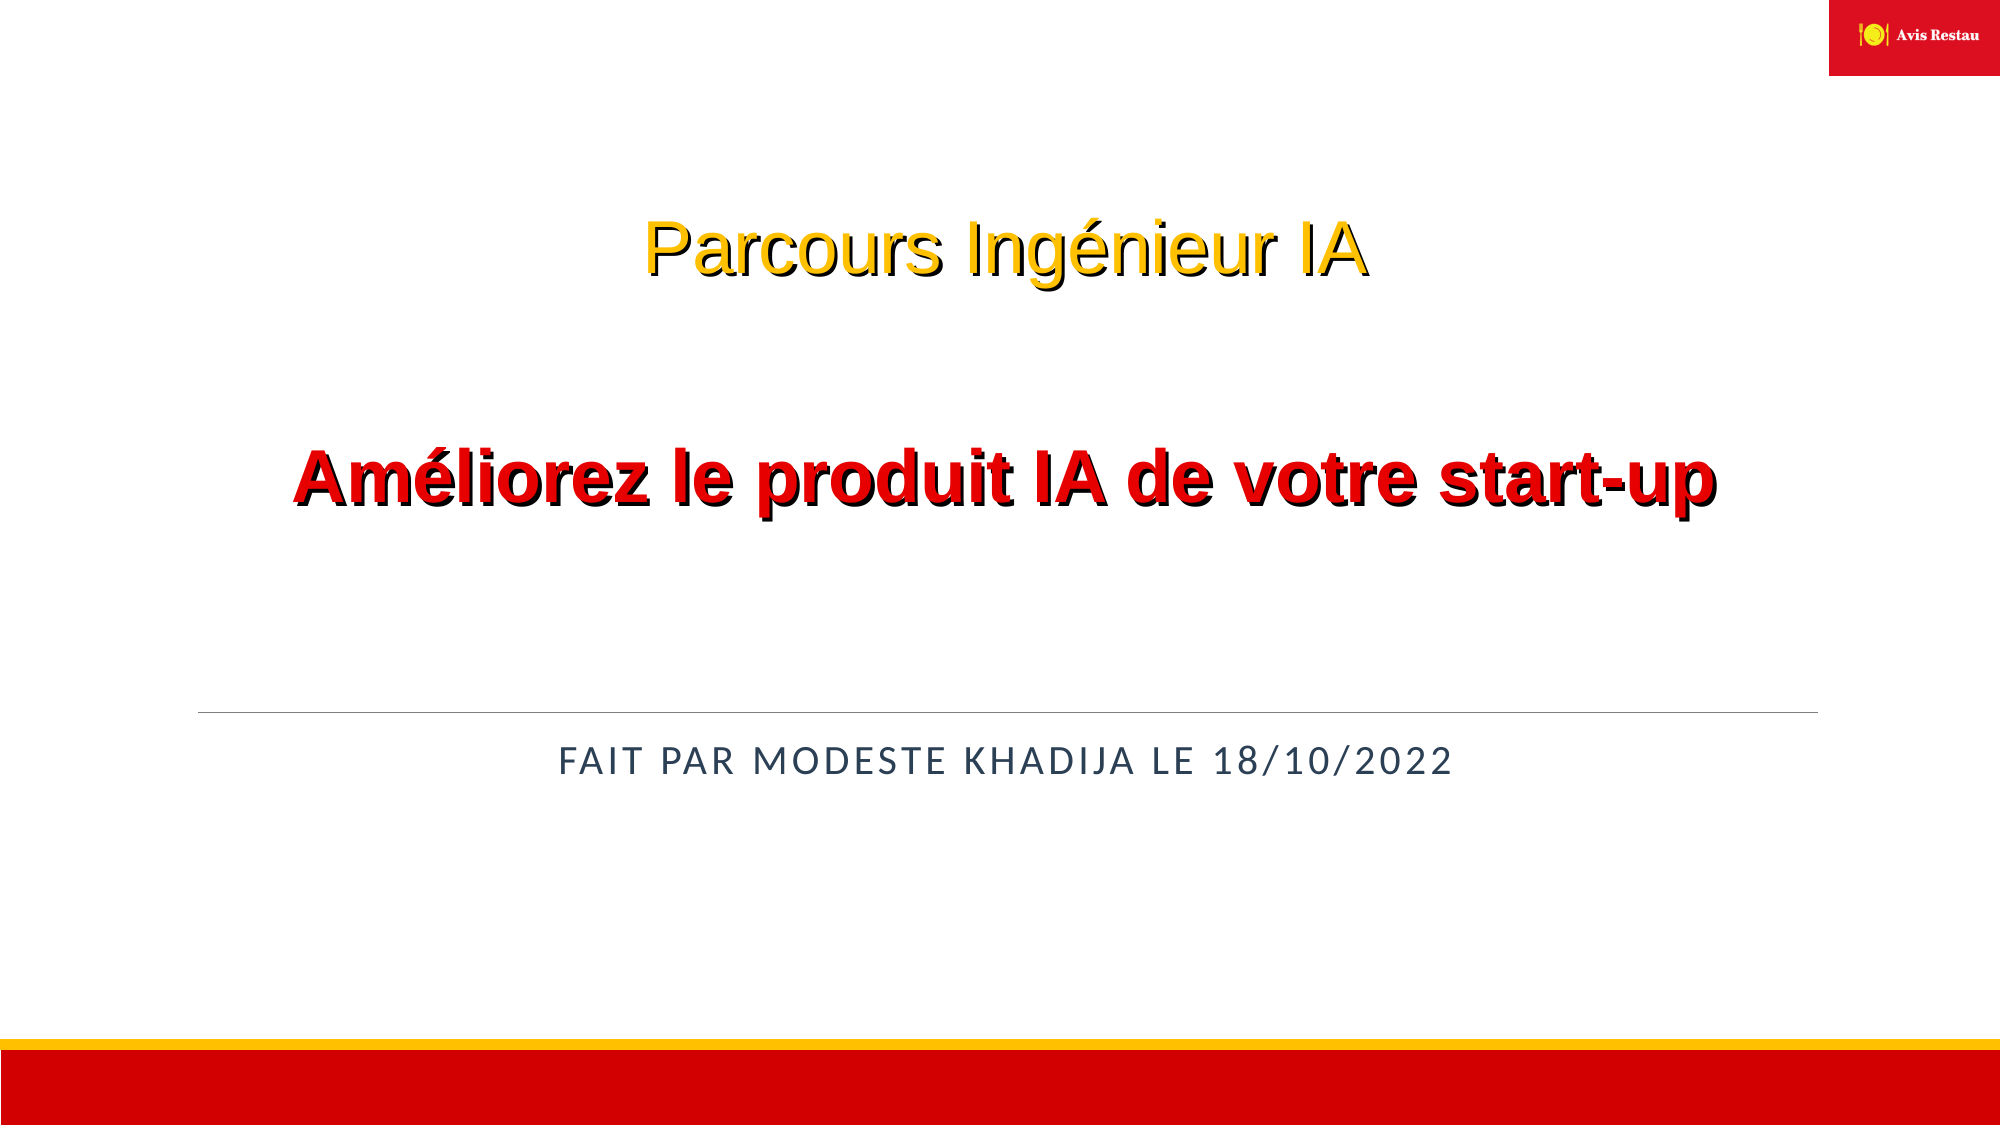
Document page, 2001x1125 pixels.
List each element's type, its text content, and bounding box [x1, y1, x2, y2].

subtitle Fait par MODESTE Khadija le 18/10/2022 [180, 730, 1831, 919]
title Parcours Ingénieur IA Améliorez le produit IA de votre start-up [180, 124, 1831, 526]
picture [1829, 0, 2000, 76]
